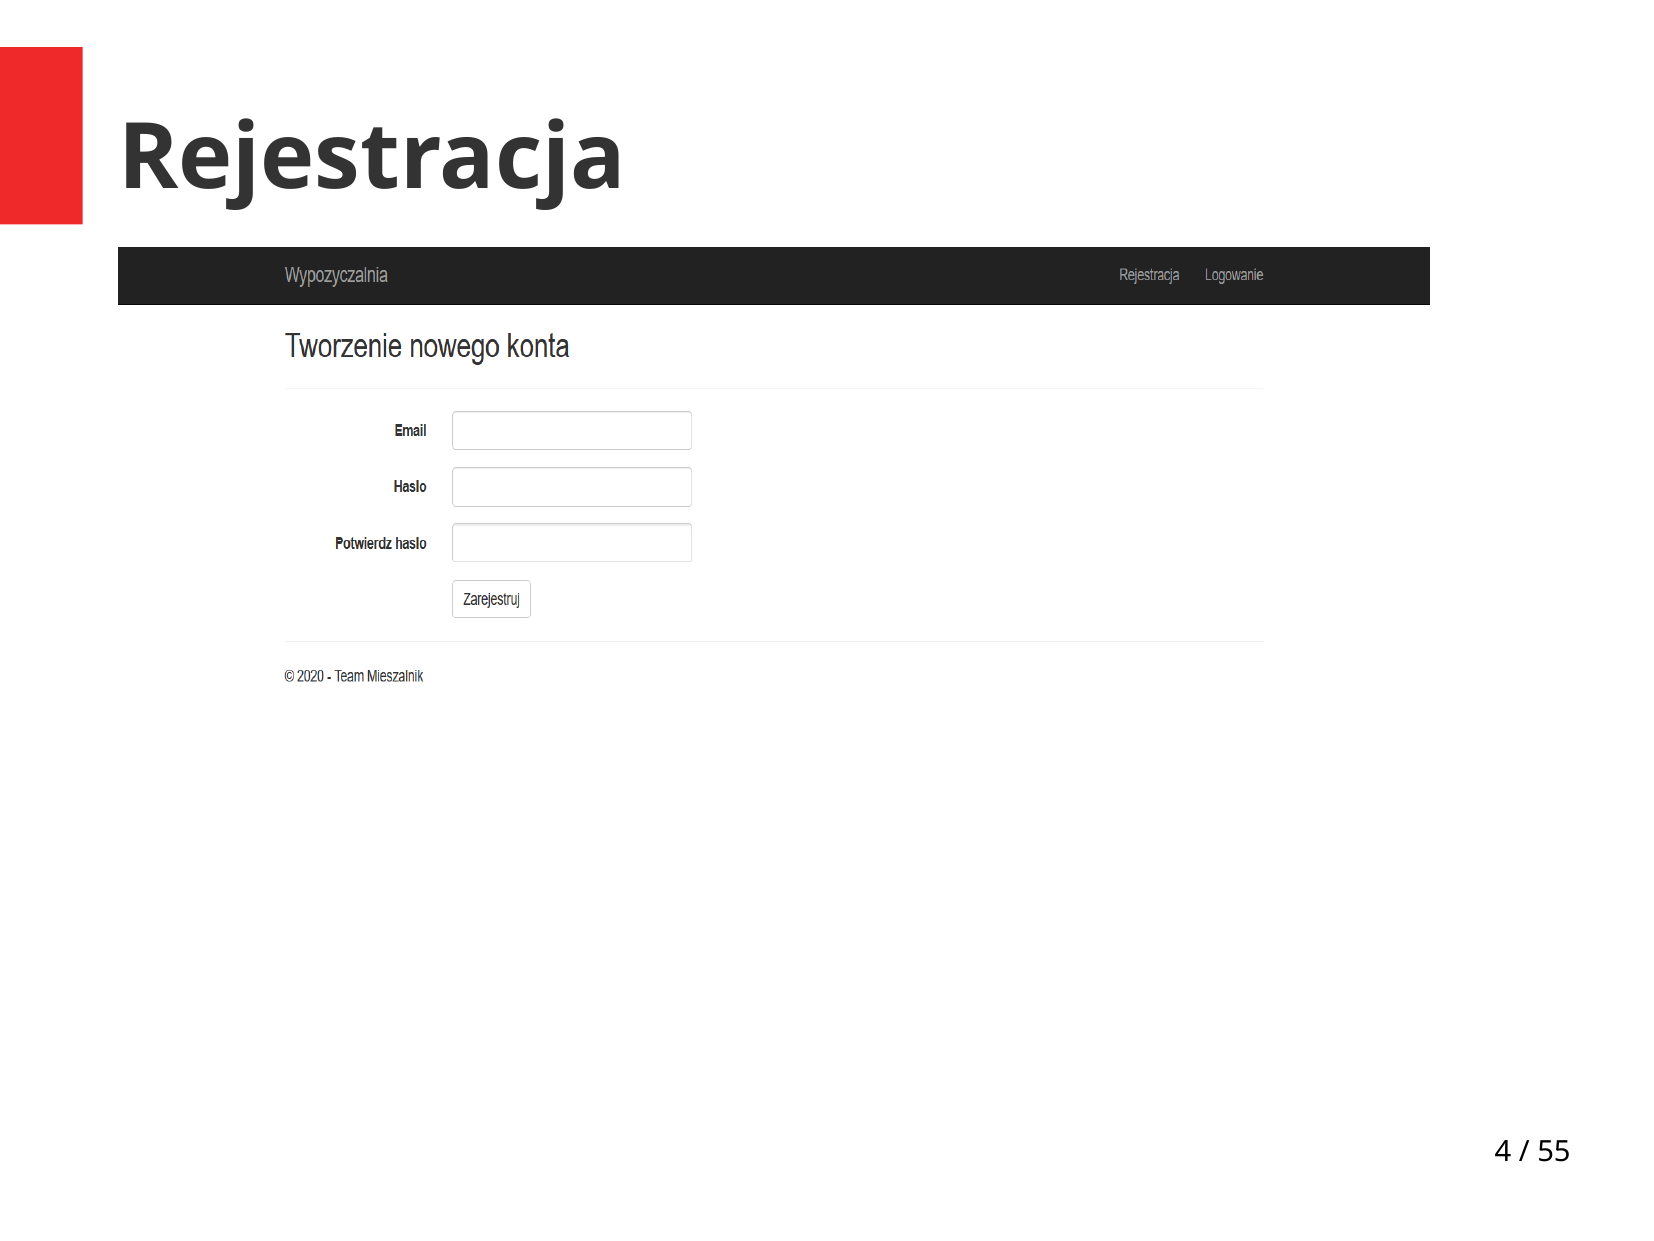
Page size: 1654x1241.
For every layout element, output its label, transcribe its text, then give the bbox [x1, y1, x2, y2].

picture [118, 247, 1430, 1083]
title Rejestracja [118, 49, 1571, 257]
